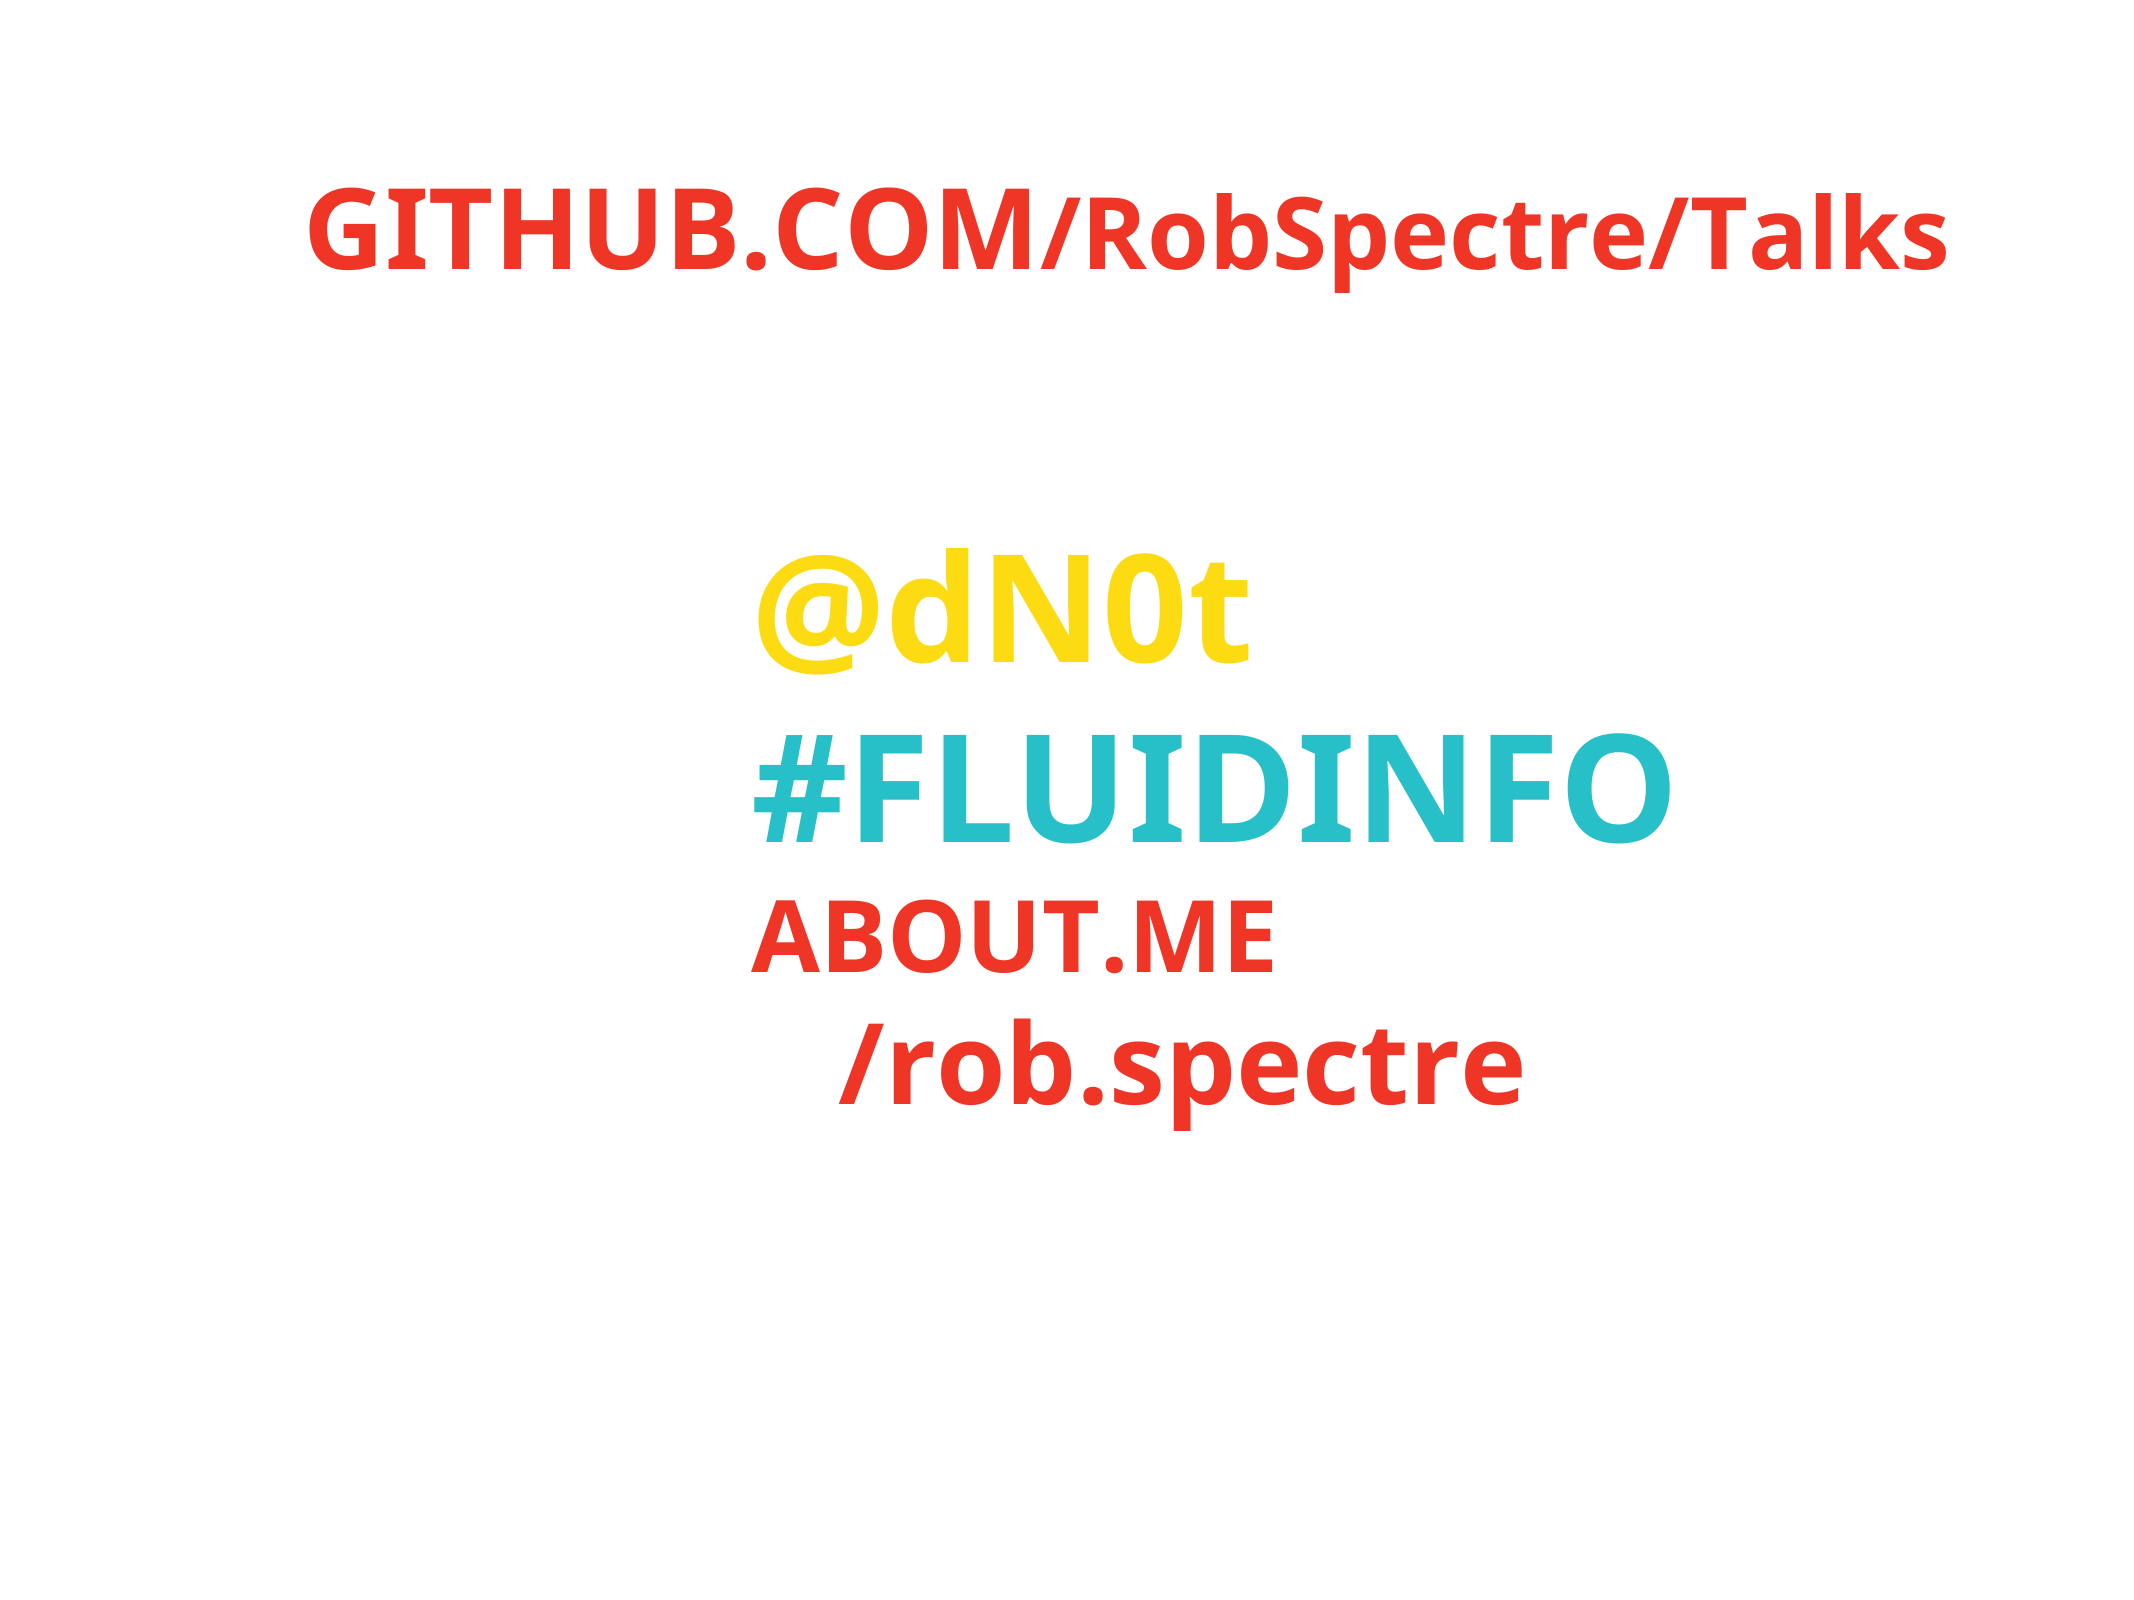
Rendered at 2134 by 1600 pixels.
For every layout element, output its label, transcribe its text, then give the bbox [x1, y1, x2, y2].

text_box GITHUB.COM/RobSpectre/Talks [112, 149, 2134, 338]
text_box @dN0t #FLUIDINFO ABOUT.ME /rob.spectre [741, 512, 2134, 1163]
